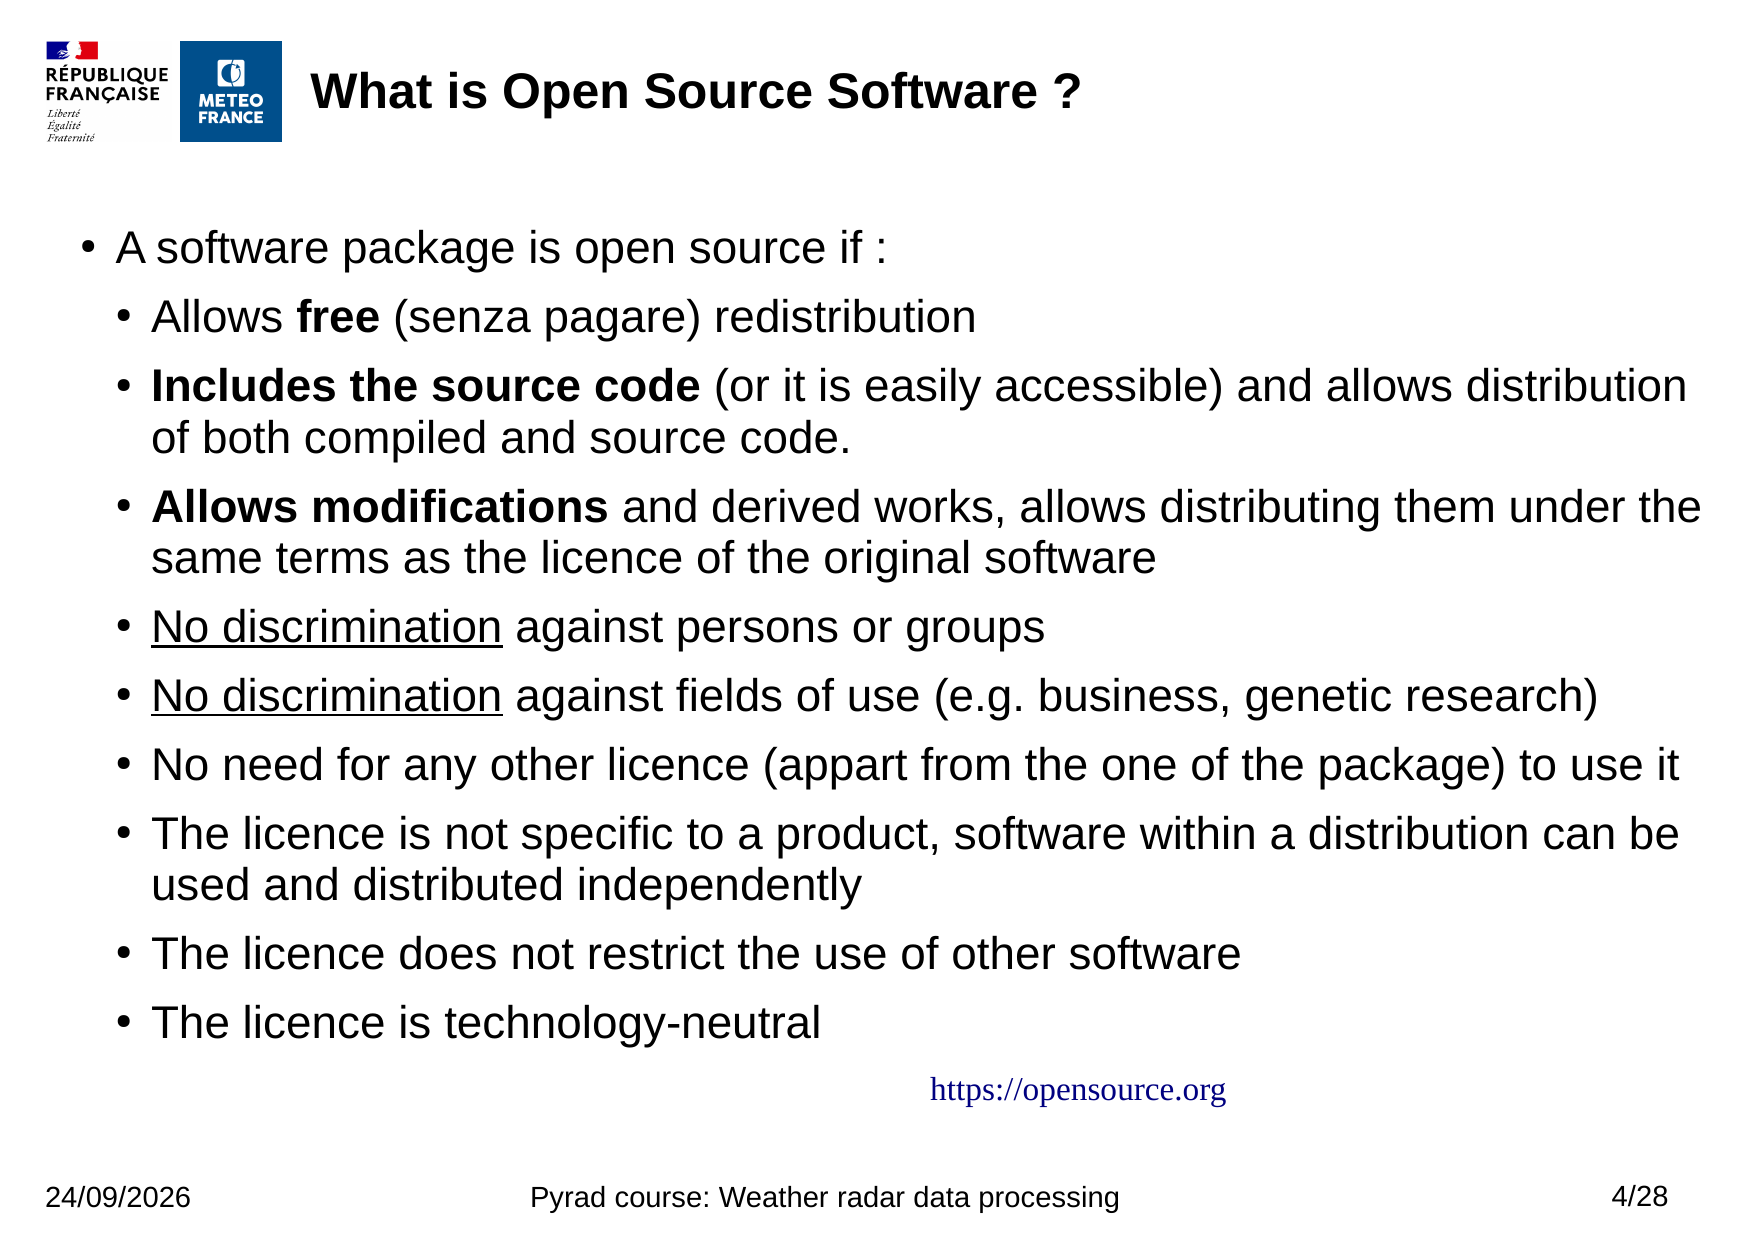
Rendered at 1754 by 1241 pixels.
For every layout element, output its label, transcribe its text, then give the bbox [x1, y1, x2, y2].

text_box https://opensource.org [915, 1062, 1300, 1123]
list A software package is open source if : Allows free (senza pagare) redistribution Includes the source code (or it is easily accessible) and allows distribution of both compiled and source code. Allows modifications and derived works, allows distributing them under the same terms as the licence of the original software No discrimination against persons or groups No discrimination against fields of use (e.g. business, genetic research) No need for any other licence (appart from the one of the package) to use it The licence is not specific to a product, software within a distribution can be used and distributed independently The licence does not restrict the use of other software The licence is technology-neutral [44, 222, 1712, 1118]
picture [180, 41, 282, 142]
title What is Open Source Software ? [310, 40, 1697, 142]
picture [46, 41, 172, 142]
